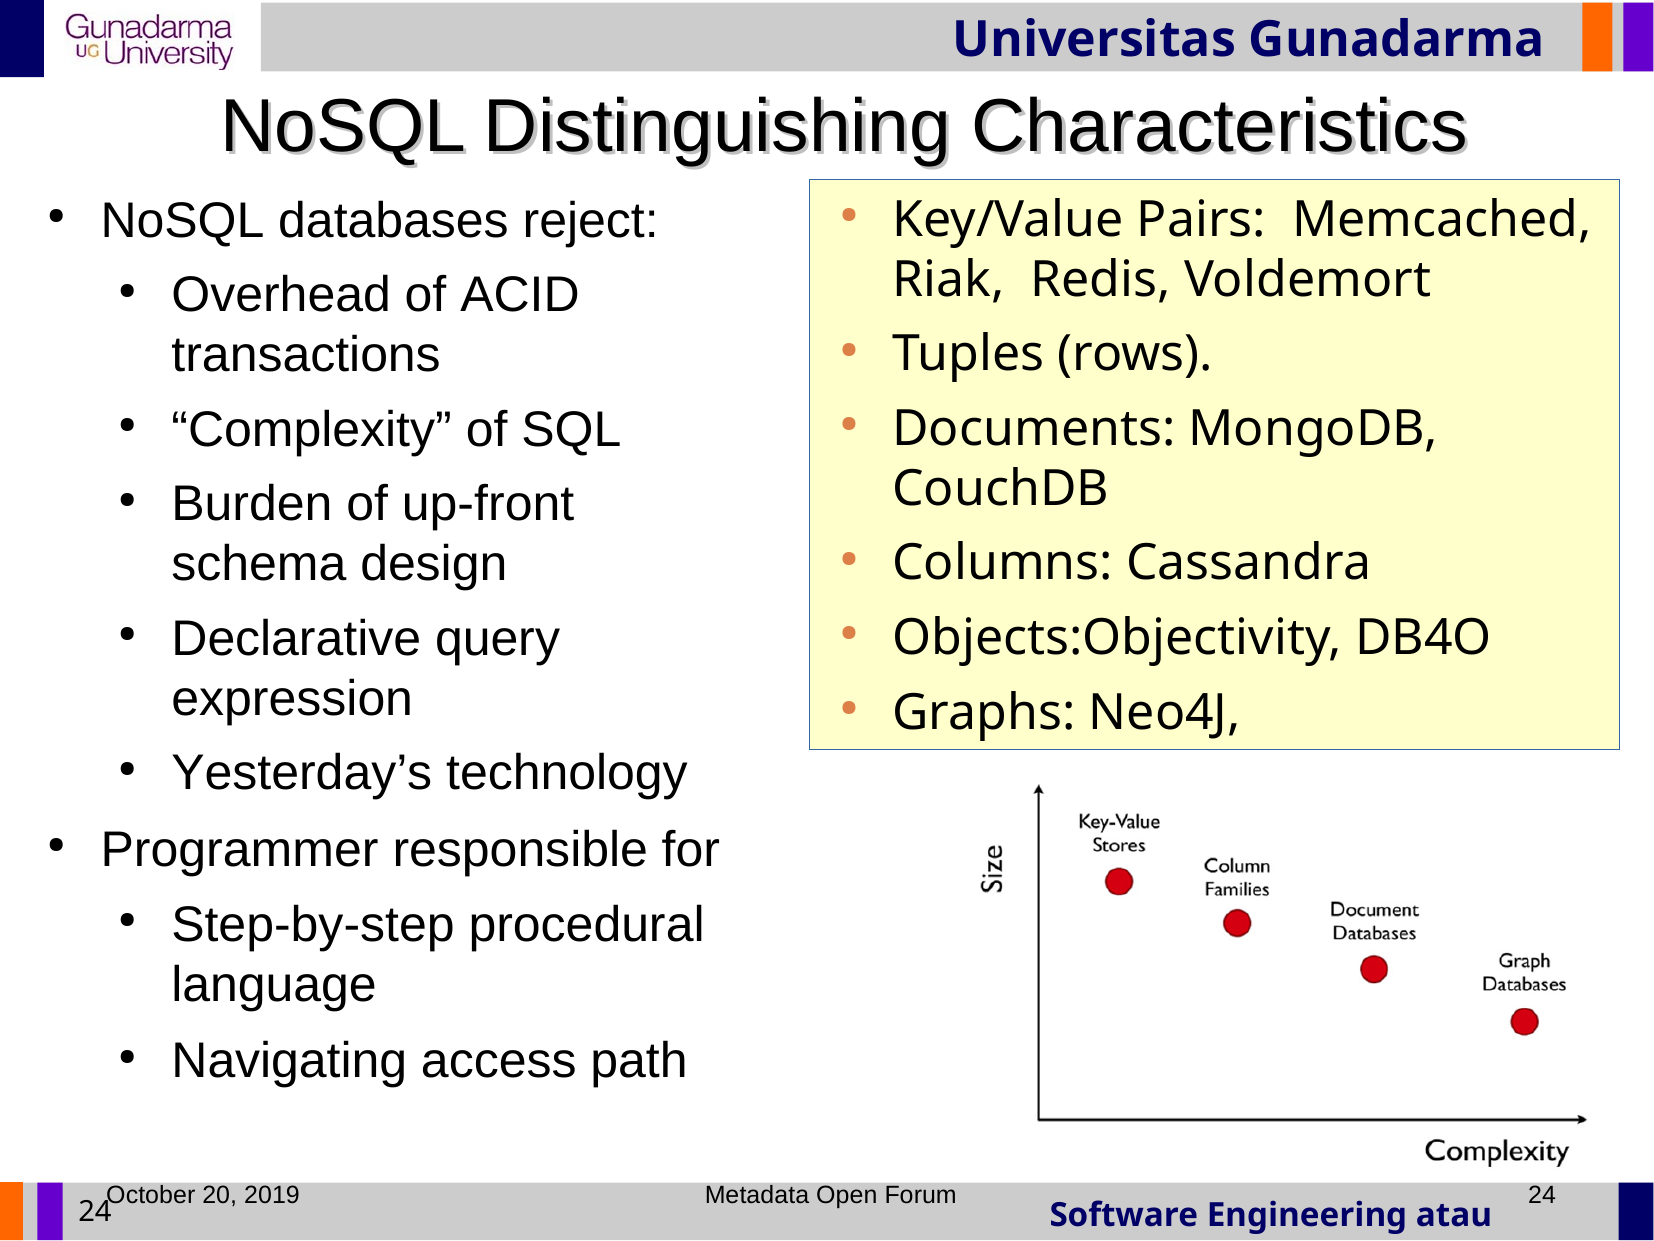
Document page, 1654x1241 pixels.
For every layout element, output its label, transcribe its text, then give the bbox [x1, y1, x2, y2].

title NoSQL Distinguishing Characteristics [82, 49, 1571, 193]
text_box NoSQL databases reject: Overhead of ACID transactions “Complexity” of SQL Burden of up-front schema design Declarative query expression Yesterday’s technology Programmer responsible for Step-by-step procedural language Navigating access path [14, 179, 765, 1140]
picture [64, 0, 235, 70]
text_box October 20, 2019 [82, 1140, 469, 1217]
text_box <number> [1184, 1179, 1571, 1217]
text_box [809, 193, 824, 750]
list Key/Value Pairs: Memcached, Riak, Redis, Voldemort Tuples (rows). Documents: MongoDB, CouchDB Columns: Cassandra Objects:Objectivity, DB4O Graphs: Neo4J, [824, 178, 1635, 1080]
picture [944, 762, 1635, 1179]
text_box Metadata Open Forum [564, 1129, 1089, 1217]
